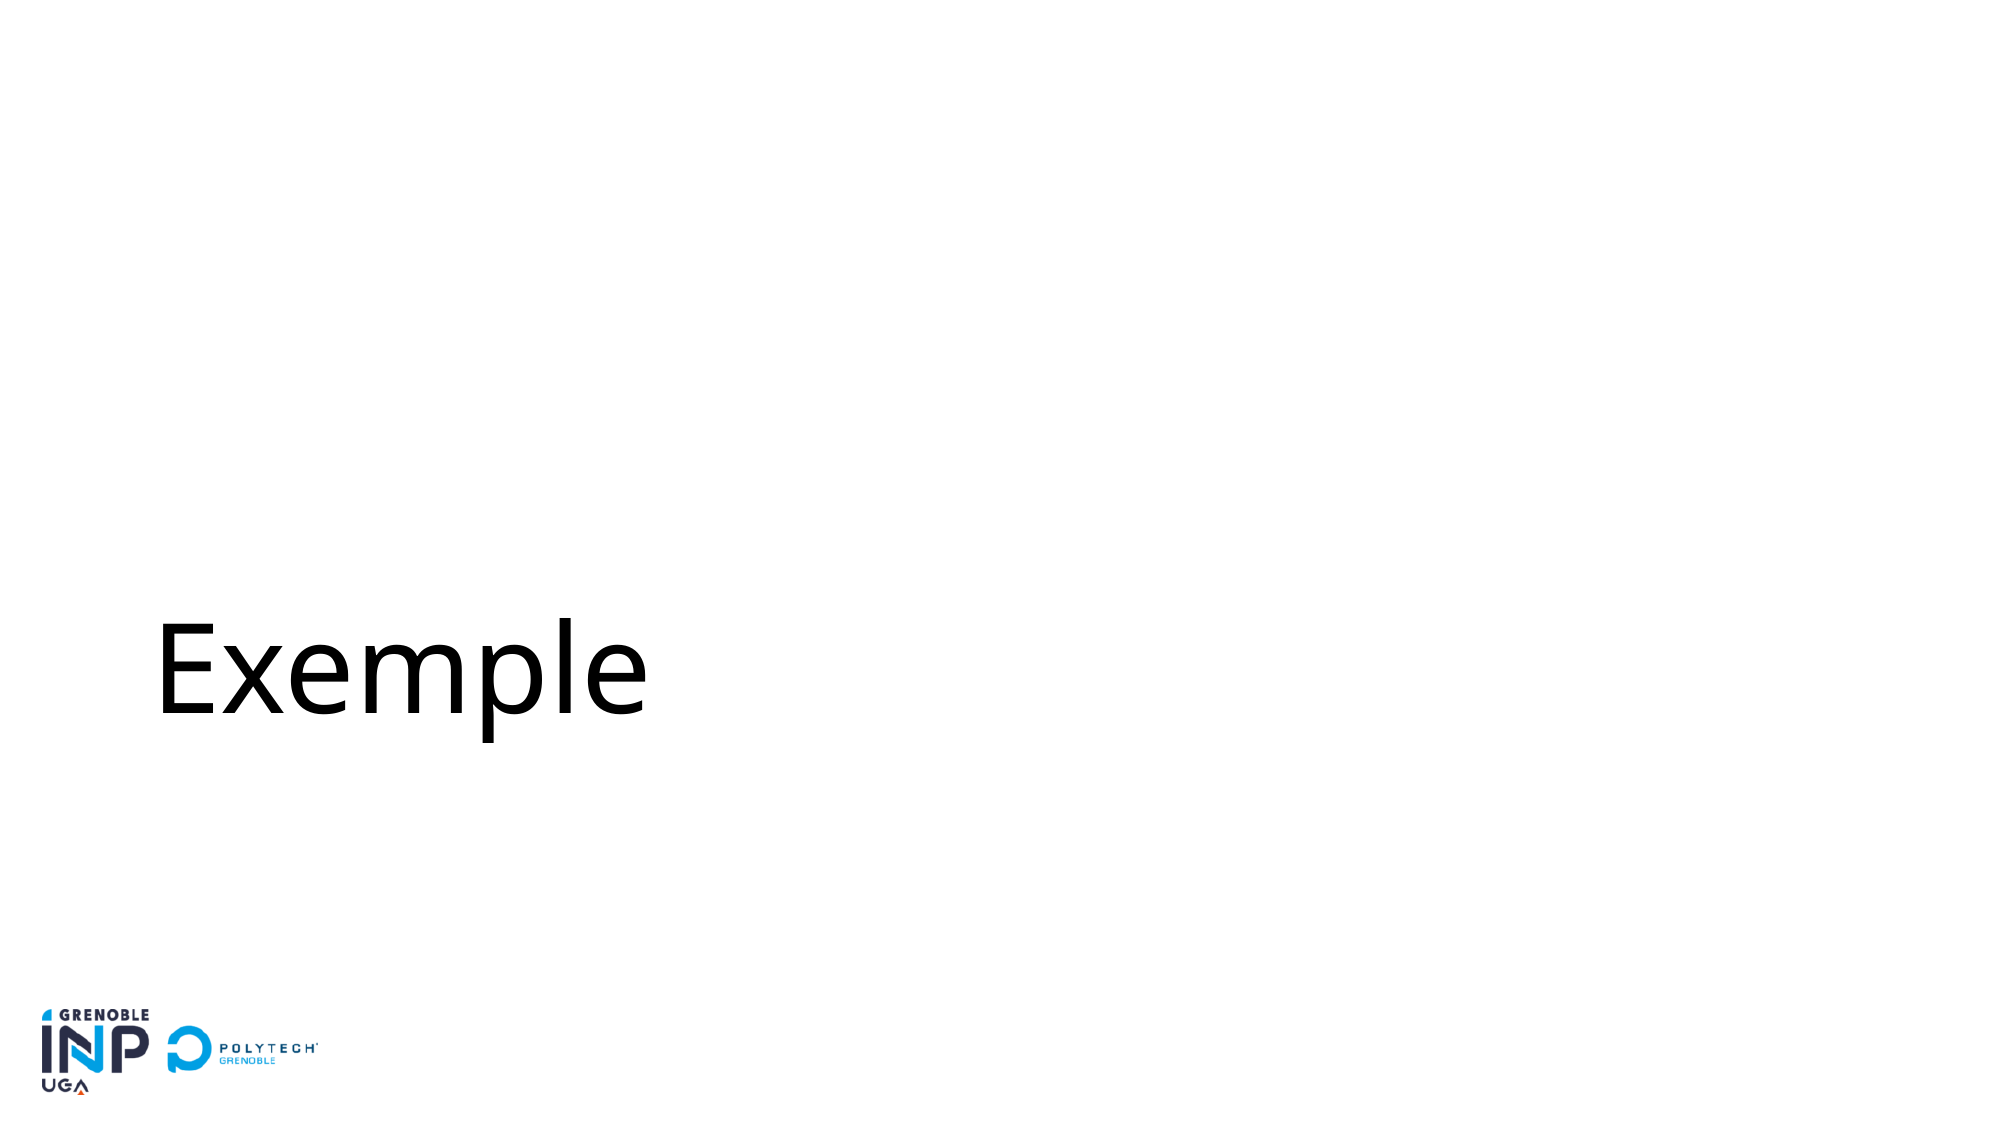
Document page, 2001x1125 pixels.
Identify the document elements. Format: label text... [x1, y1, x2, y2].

picture [42, 1009, 318, 1095]
title Exemple [136, 280, 1862, 749]
